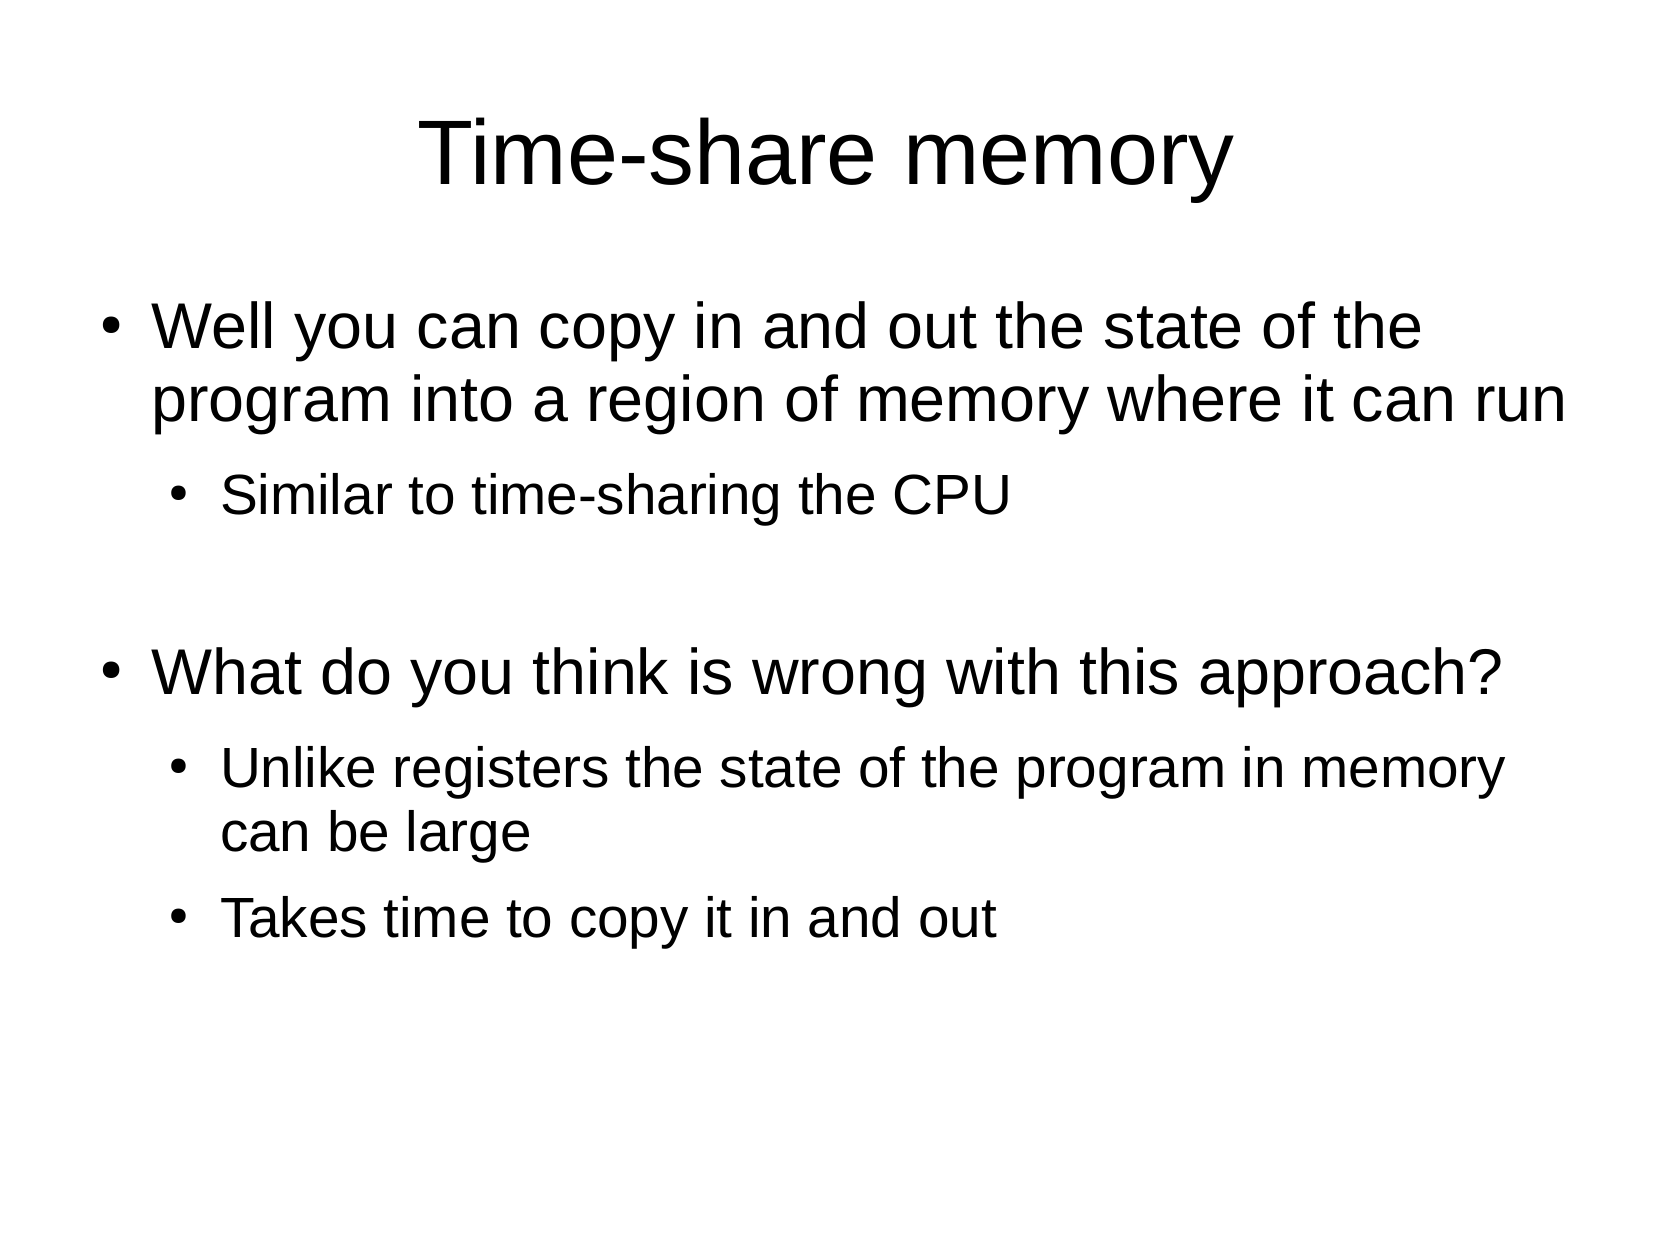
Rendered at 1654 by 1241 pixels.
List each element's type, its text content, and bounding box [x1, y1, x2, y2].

list Well you can copy in and out the state of the program into a region of memory where it can run Similar to time-sharing the CPU What do you think is wrong with this approach? Unlike registers the state of the program in memory can be large Takes time to copy it in and out [82, 290, 1571, 1010]
title Time-share memory [82, 49, 1571, 257]
